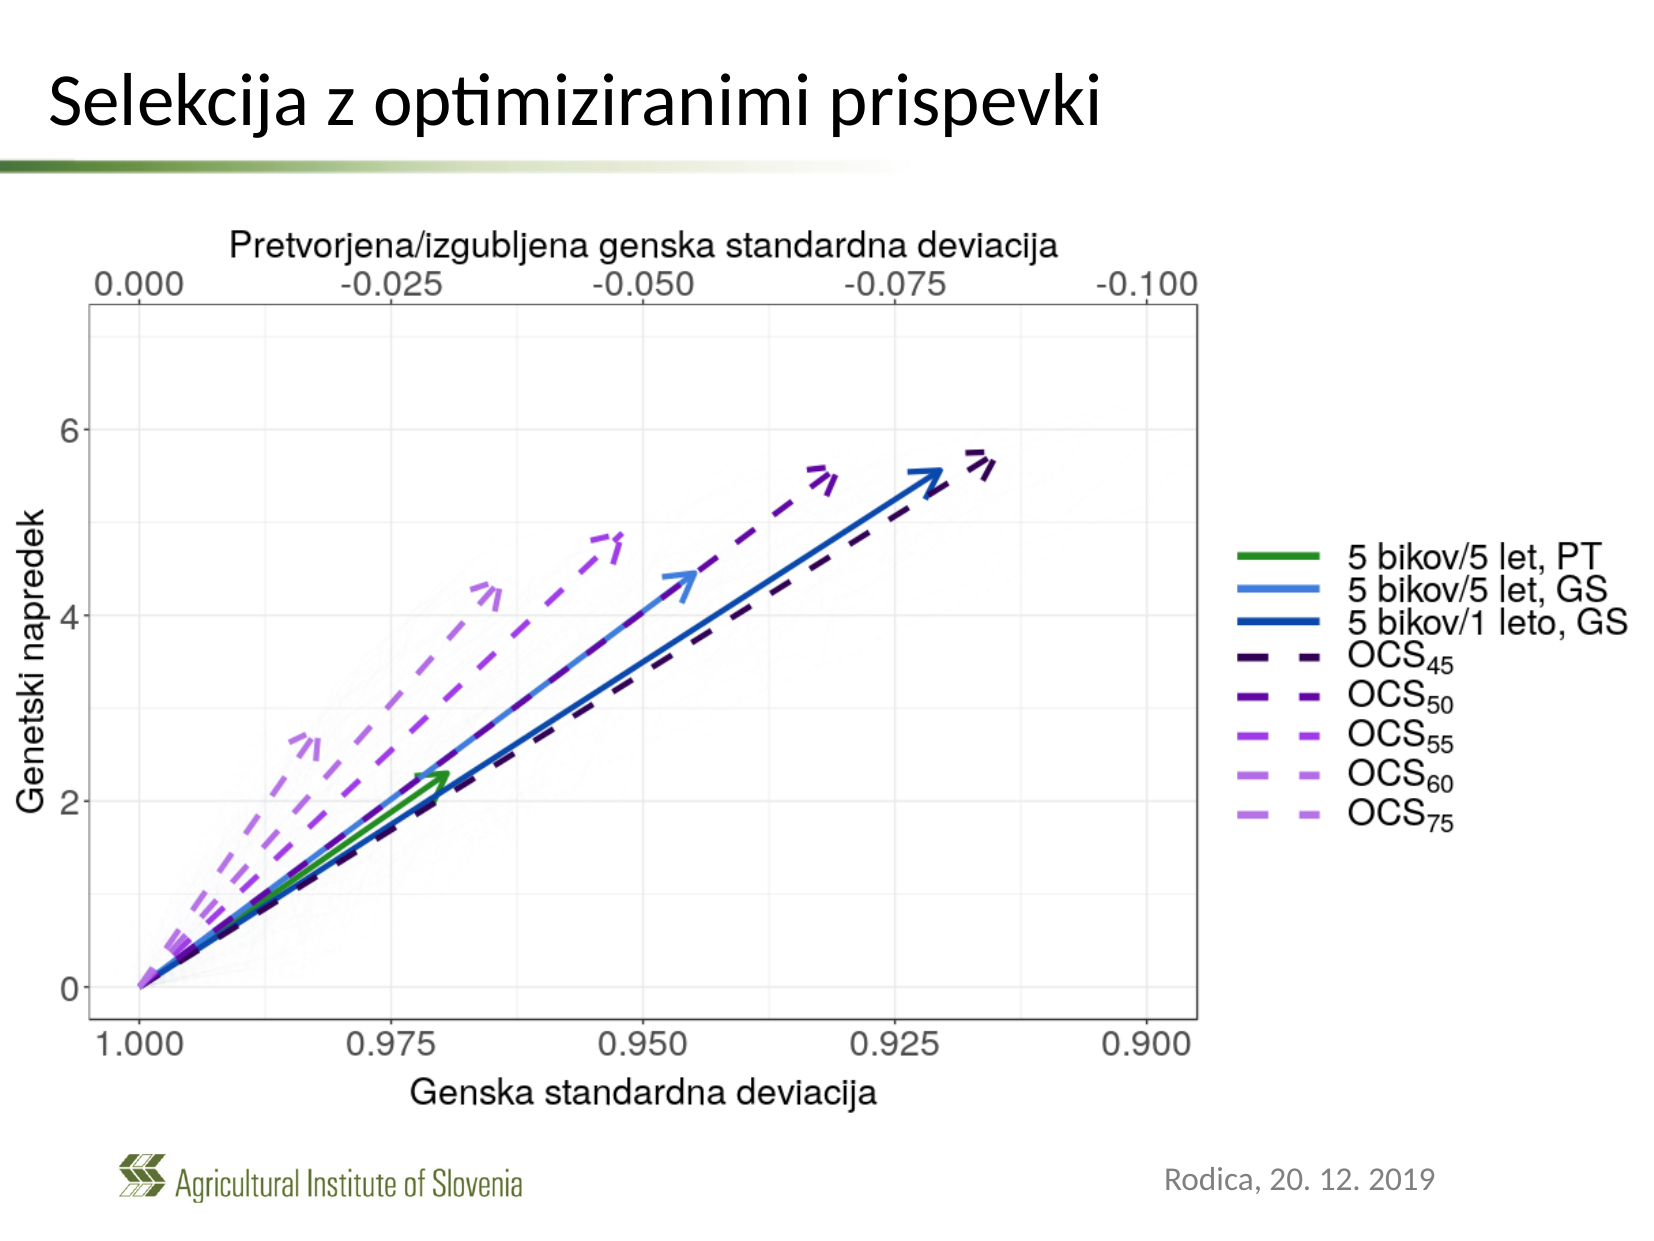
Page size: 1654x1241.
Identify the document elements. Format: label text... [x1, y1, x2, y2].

text_box Selekcija z optimiziranimi prispevki [48, 20, 1401, 176]
picture [0, 0, 1654, 1241]
